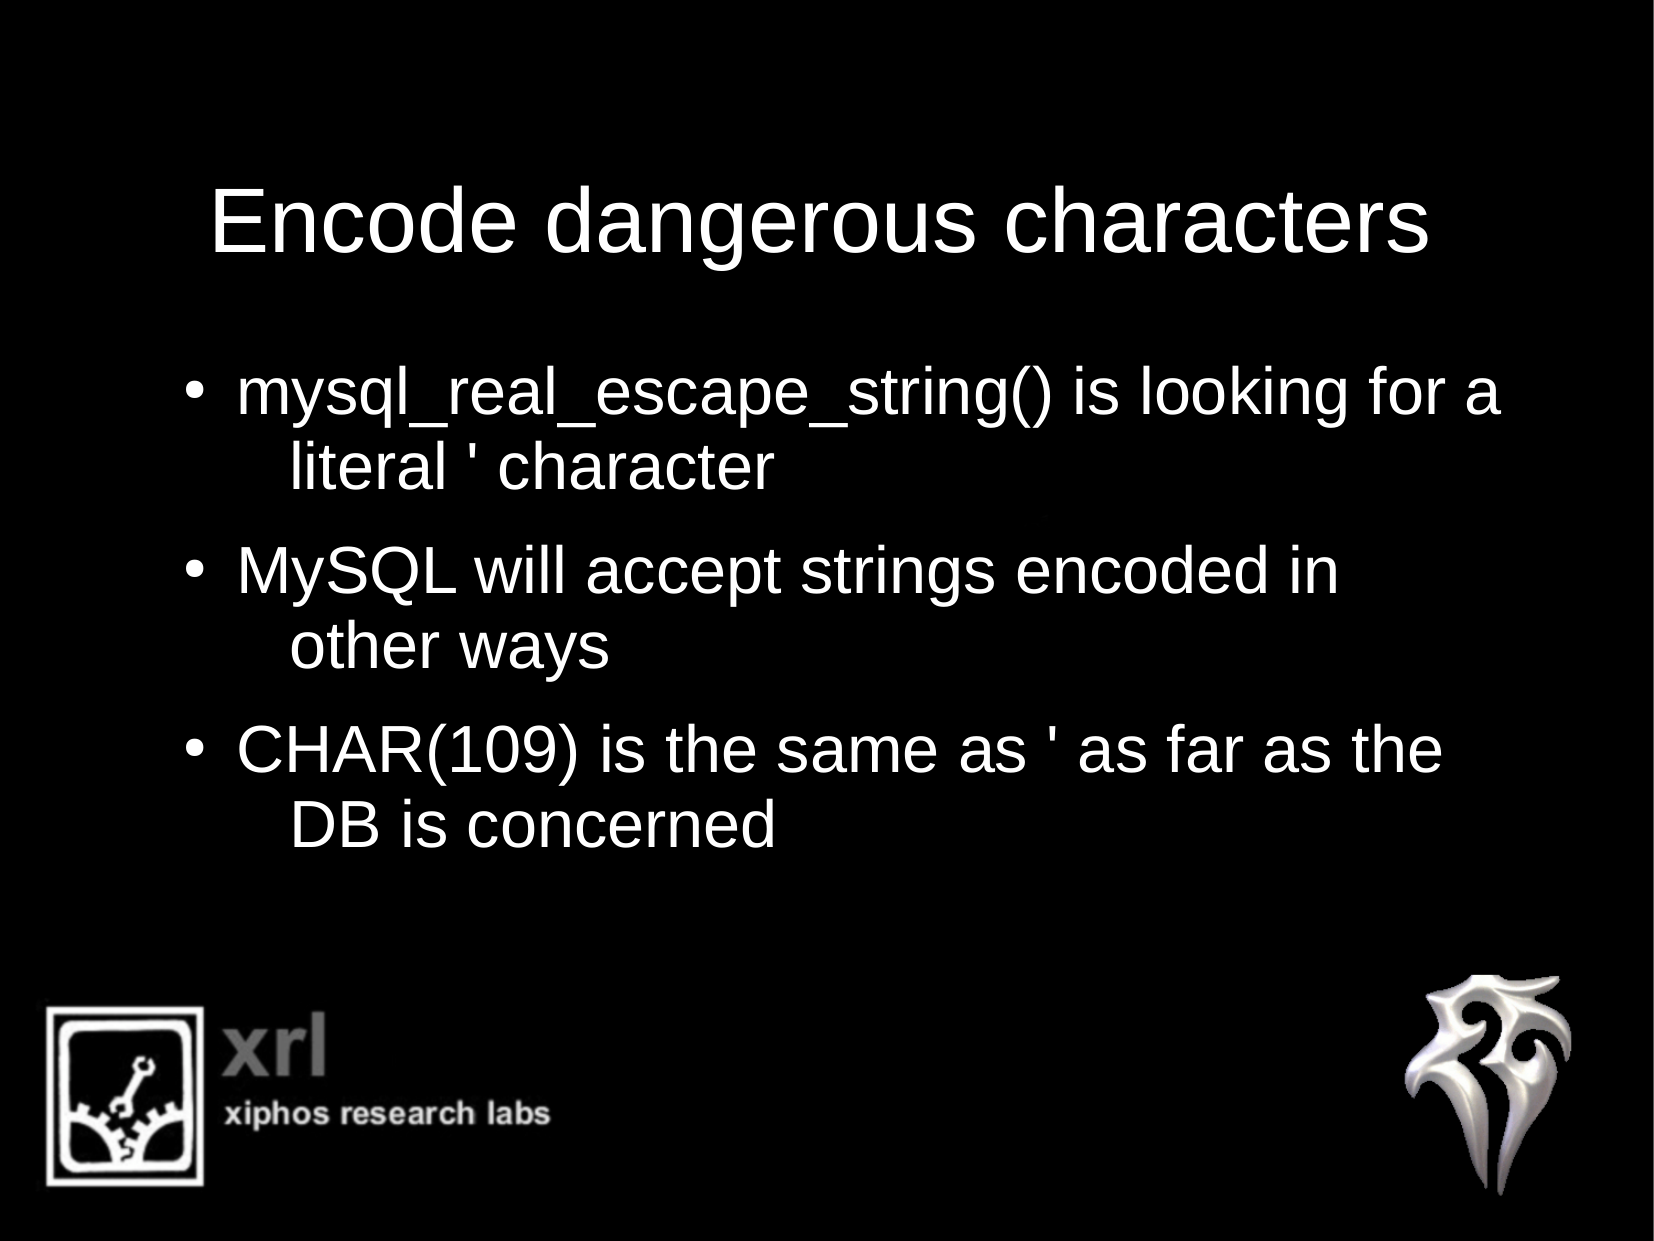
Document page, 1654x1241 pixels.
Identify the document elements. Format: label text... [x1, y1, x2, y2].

title Encode dangerous characters [135, 117, 1506, 325]
picture [0, 0, 1654, 1241]
list mysql_real_escape_string() is looking for a literal ' character MySQL will accept strings encoded in other ways CHAR(109) is the same as ' as far as the DB is concerned [147, 354, 1506, 1173]
